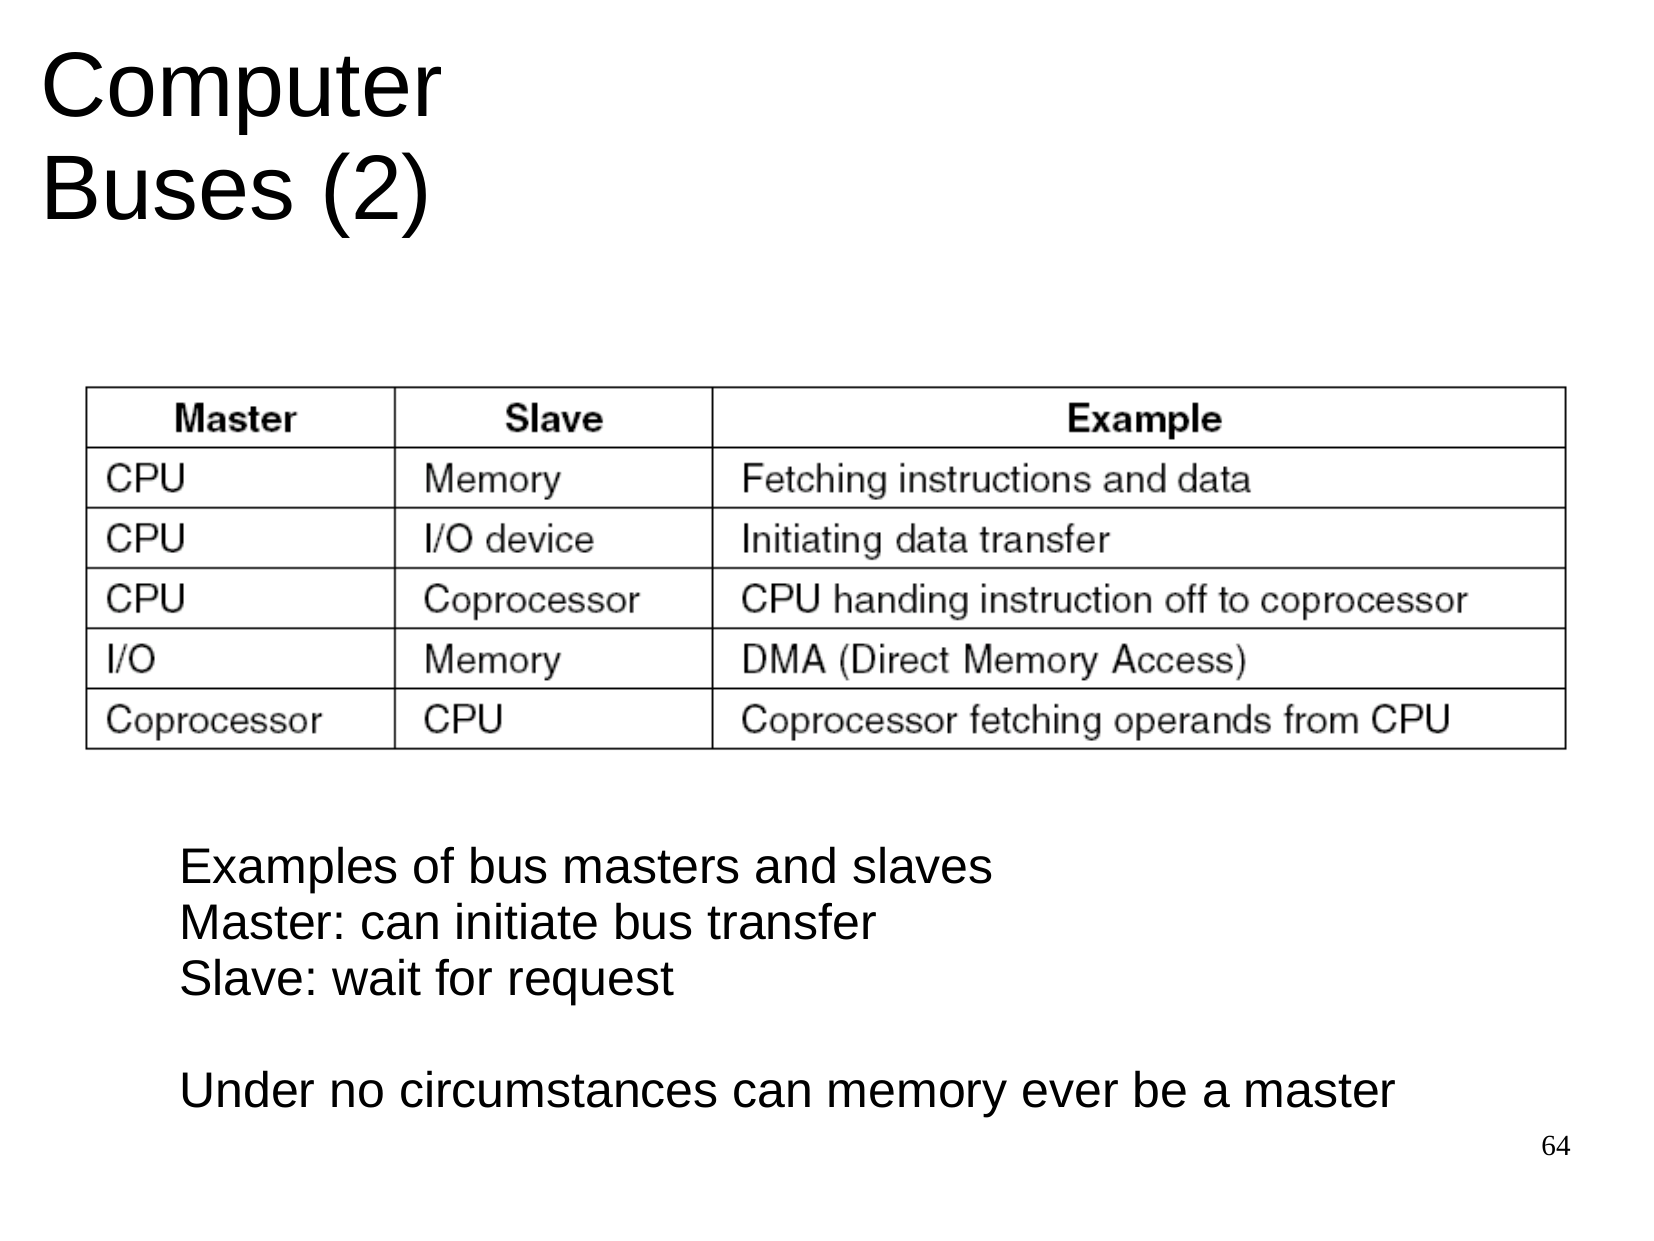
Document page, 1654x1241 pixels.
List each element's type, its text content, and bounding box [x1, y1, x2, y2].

text_box Examples of bus masters and slaves Master: can initiate bus transfer Slave: wait for request Under no circumstances can memory ever be a master [165, 831, 1516, 1128]
title Computer Buses (2) [40, 32, 586, 241]
picture [75, 374, 1576, 761]
